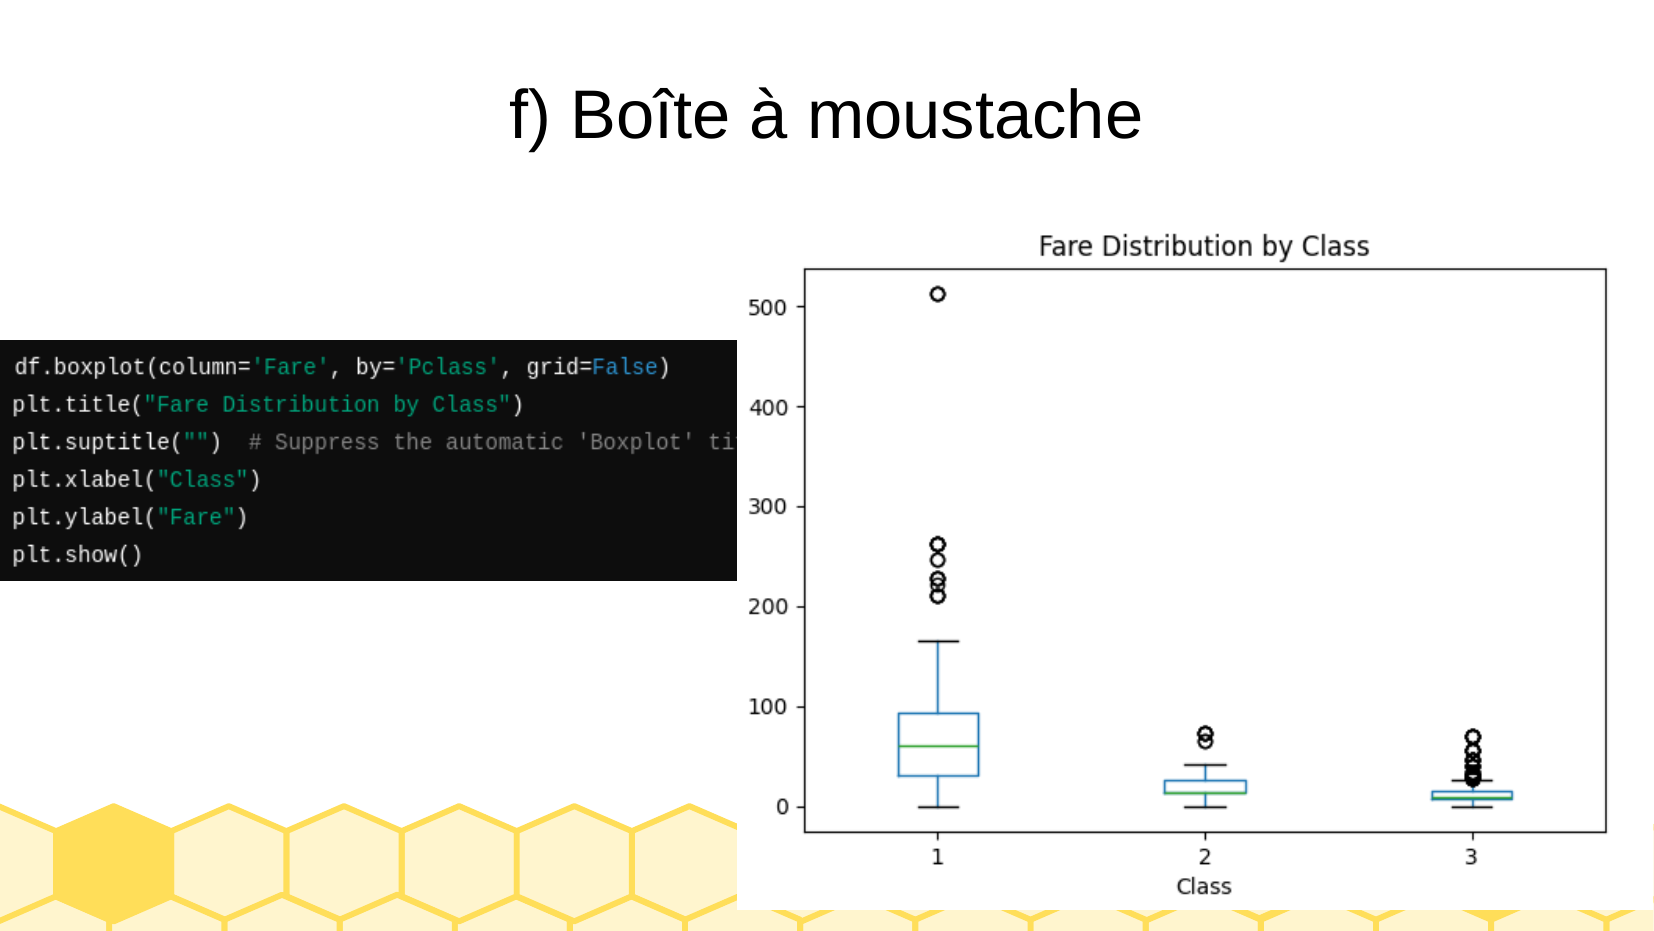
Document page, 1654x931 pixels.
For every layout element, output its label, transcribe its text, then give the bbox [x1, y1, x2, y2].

title f) Boîte à moustache [82, 37, 1571, 193]
picture [0, 217, 1654, 910]
